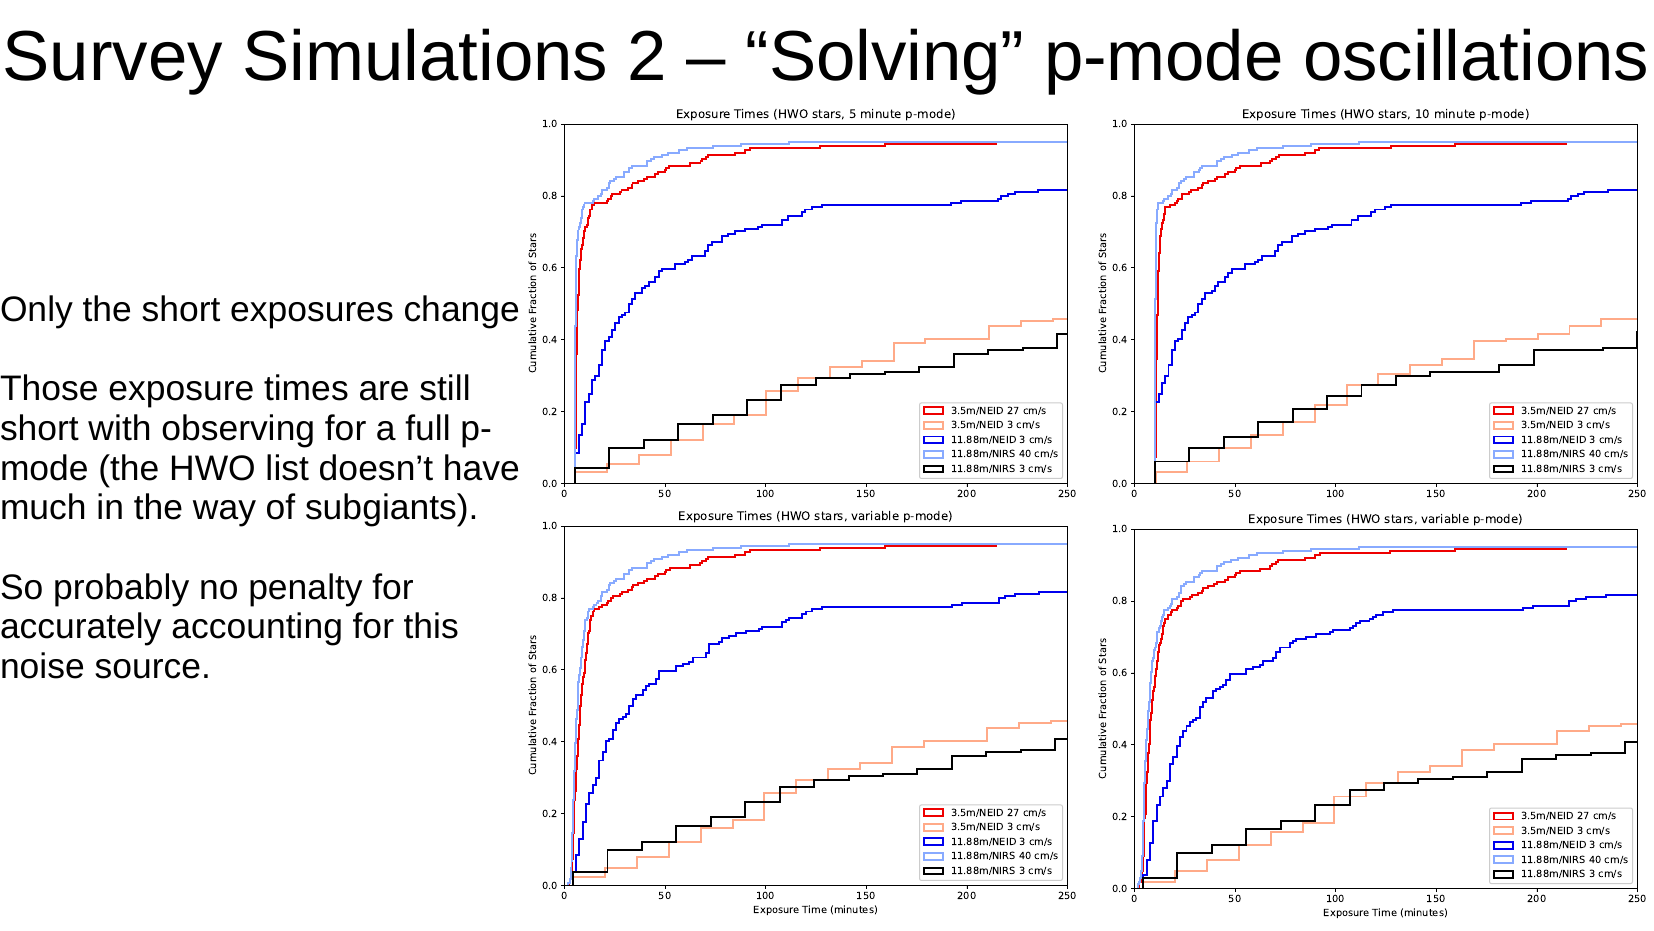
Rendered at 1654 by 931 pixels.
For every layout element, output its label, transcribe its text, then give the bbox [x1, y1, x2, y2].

picture [517, 97, 1654, 931]
title Survey Simulations 2 – “Solving” p-mode oscillations [0, 0, 1654, 113]
text_box Only the short exposures change Those exposure times are still short with observing for a full p-mode (the HWO list doesn’t have much in the way of subgiants). So probably no penalty for accurately accounting for this noise source. [0, 113, 526, 862]
